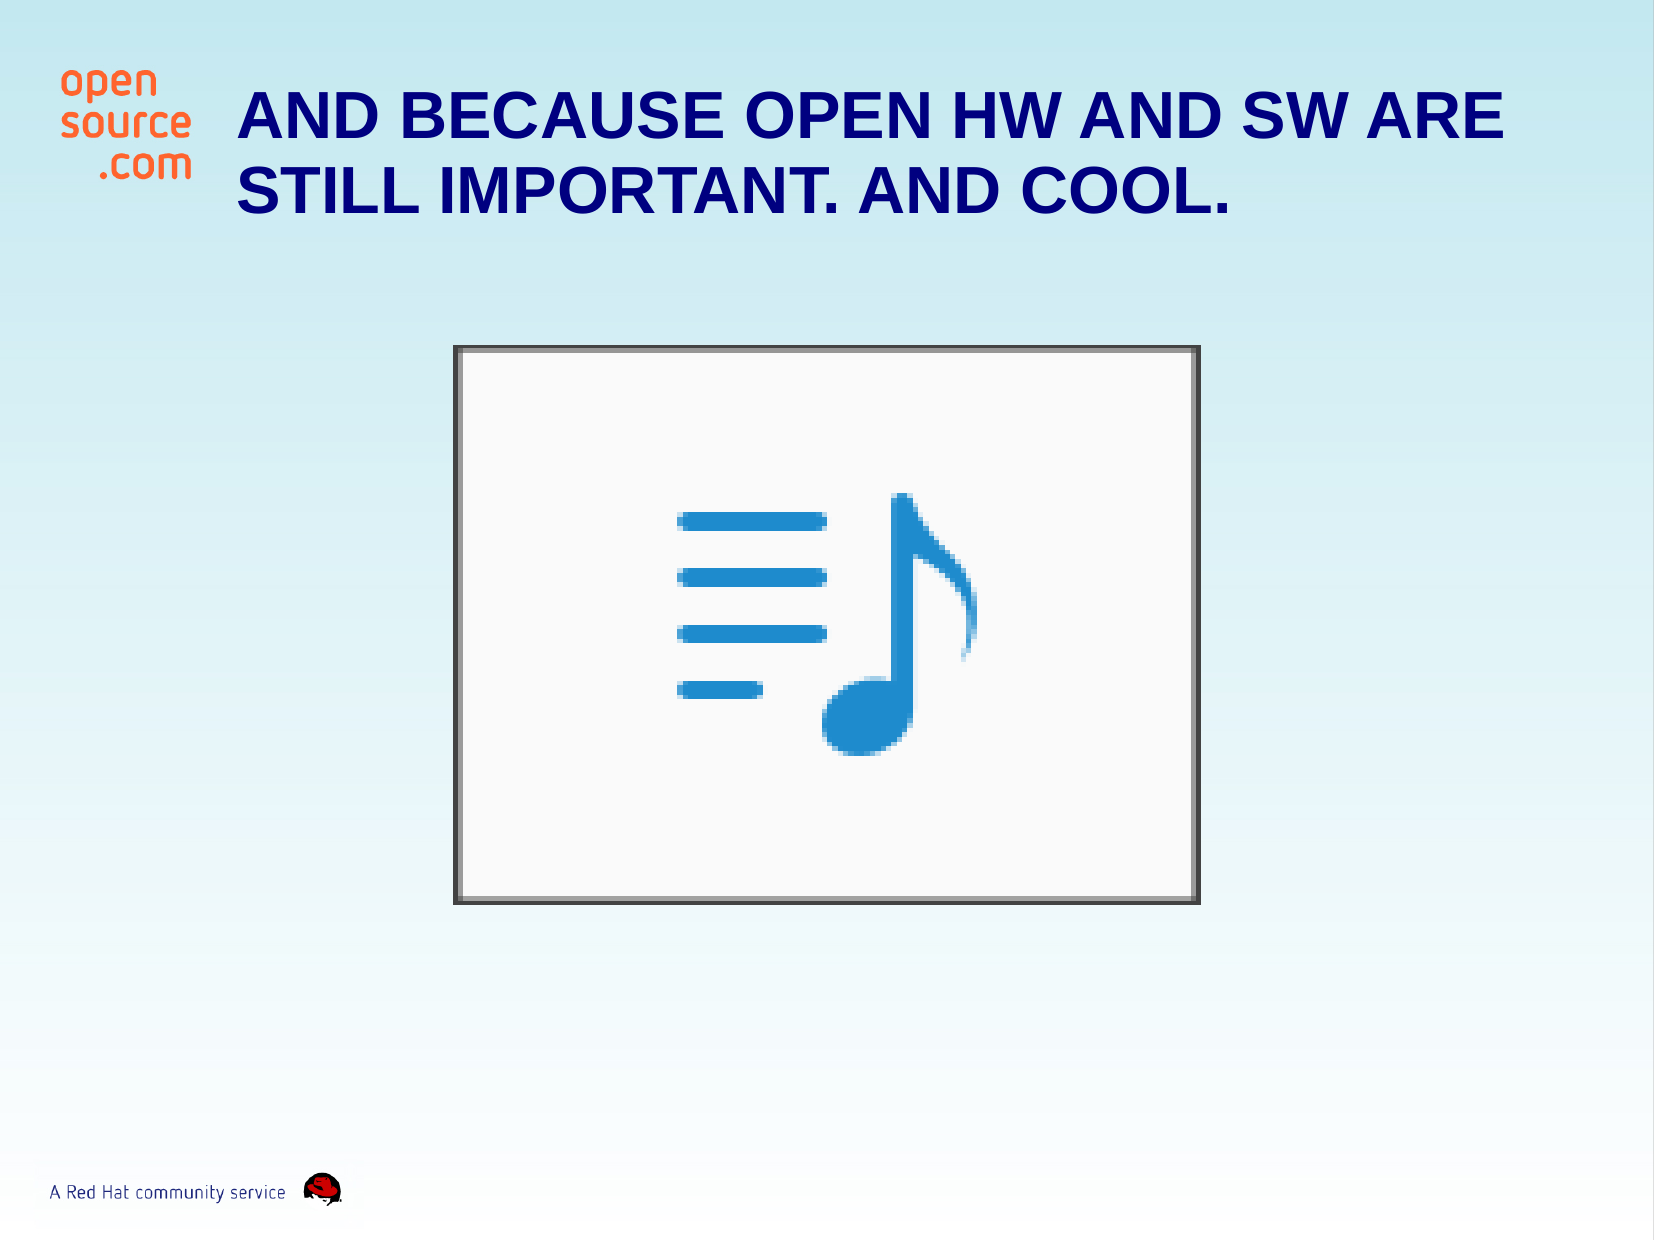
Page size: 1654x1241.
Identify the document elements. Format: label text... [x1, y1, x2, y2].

title AND BECAUSE OPEN HW AND SW ARE STILL IMPORTANT. AND COOL. [236, 49, 1654, 257]
picture [0, 0, 1654, 1241]
text_box [452, 343, 1203, 907]
